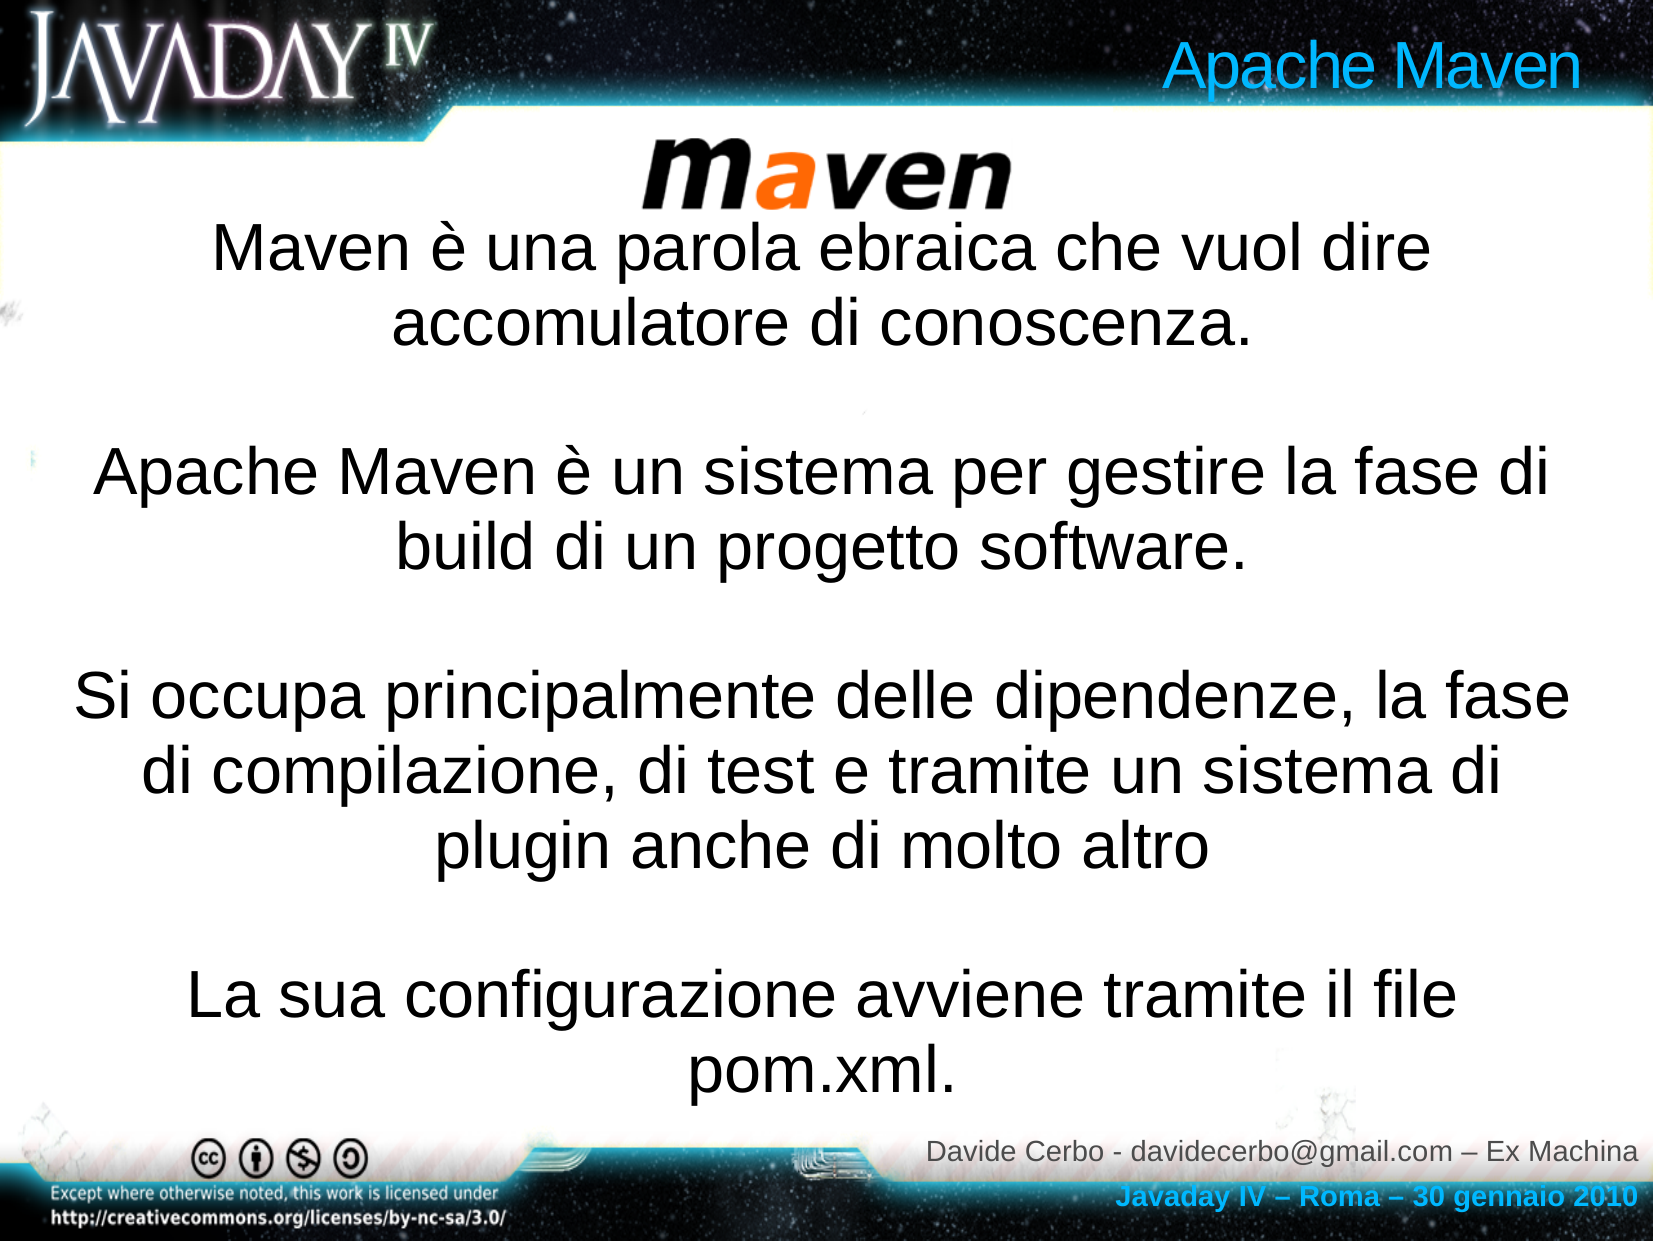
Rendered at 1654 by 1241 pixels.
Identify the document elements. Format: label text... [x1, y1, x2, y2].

title Apache Maven [108, 7, 1585, 124]
picture [0, 0, 1653, 1241]
subtitle Maven è una parola ebraica che vuol dire accomulatore di conoscenza. Apache Maven è un sistema per gestire la fase di build di un progetto software. Si occupa principalmente delle dipendenze, la fase di compilazione, di test e tramite un sistema di plugin anche di molto altro La sua configurazione avviene tramite il file pom.xml. [52, 209, 1594, 1107]
